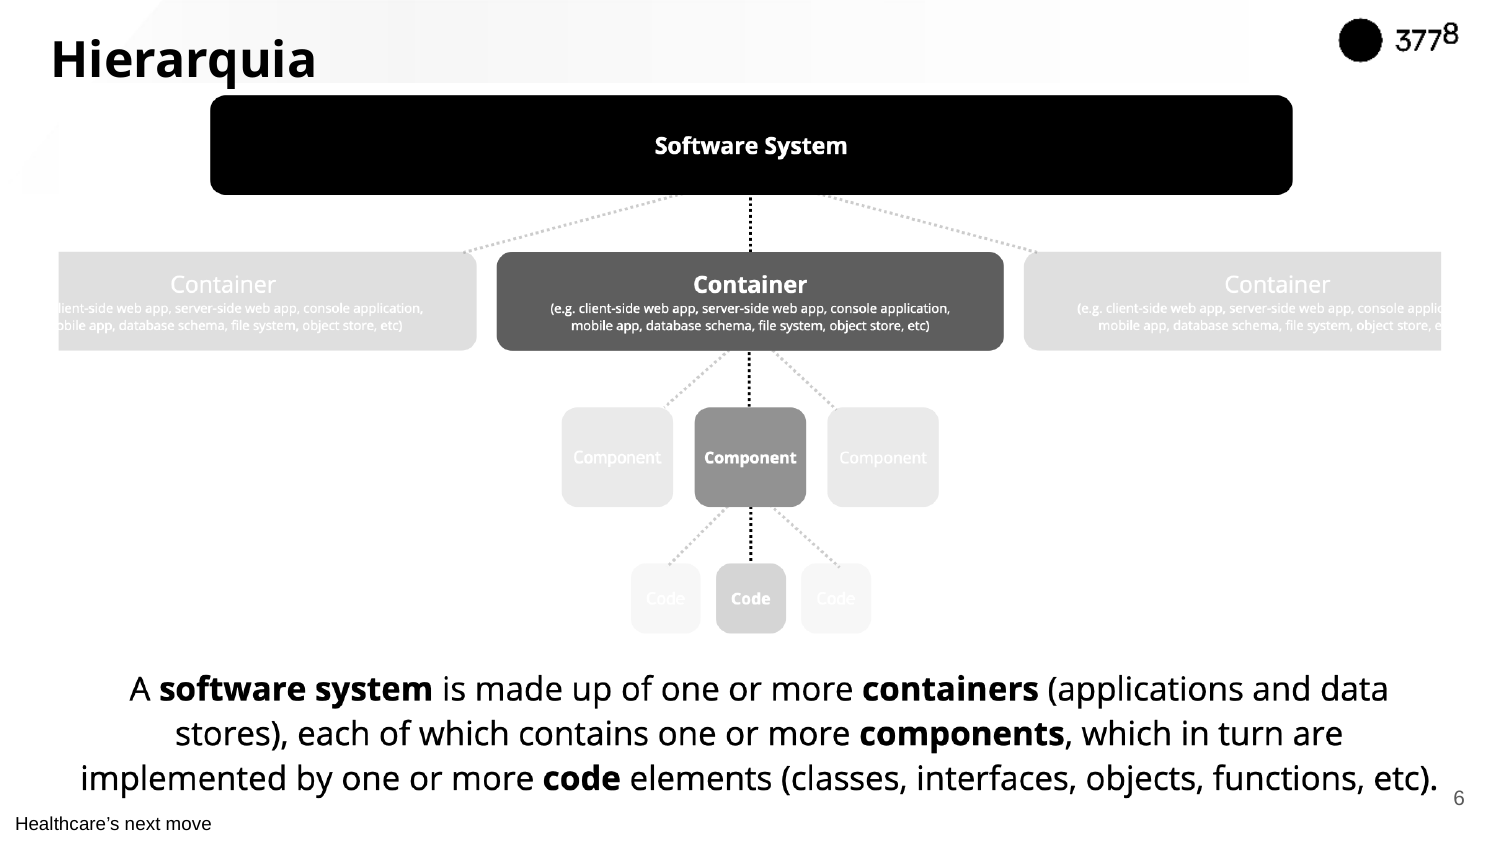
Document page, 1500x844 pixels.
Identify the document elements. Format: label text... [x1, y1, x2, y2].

picture [0, 0, 1500, 806]
title Hierarquia [35, 12, 1308, 107]
slide_number <number> [1389, 764, 1480, 830]
